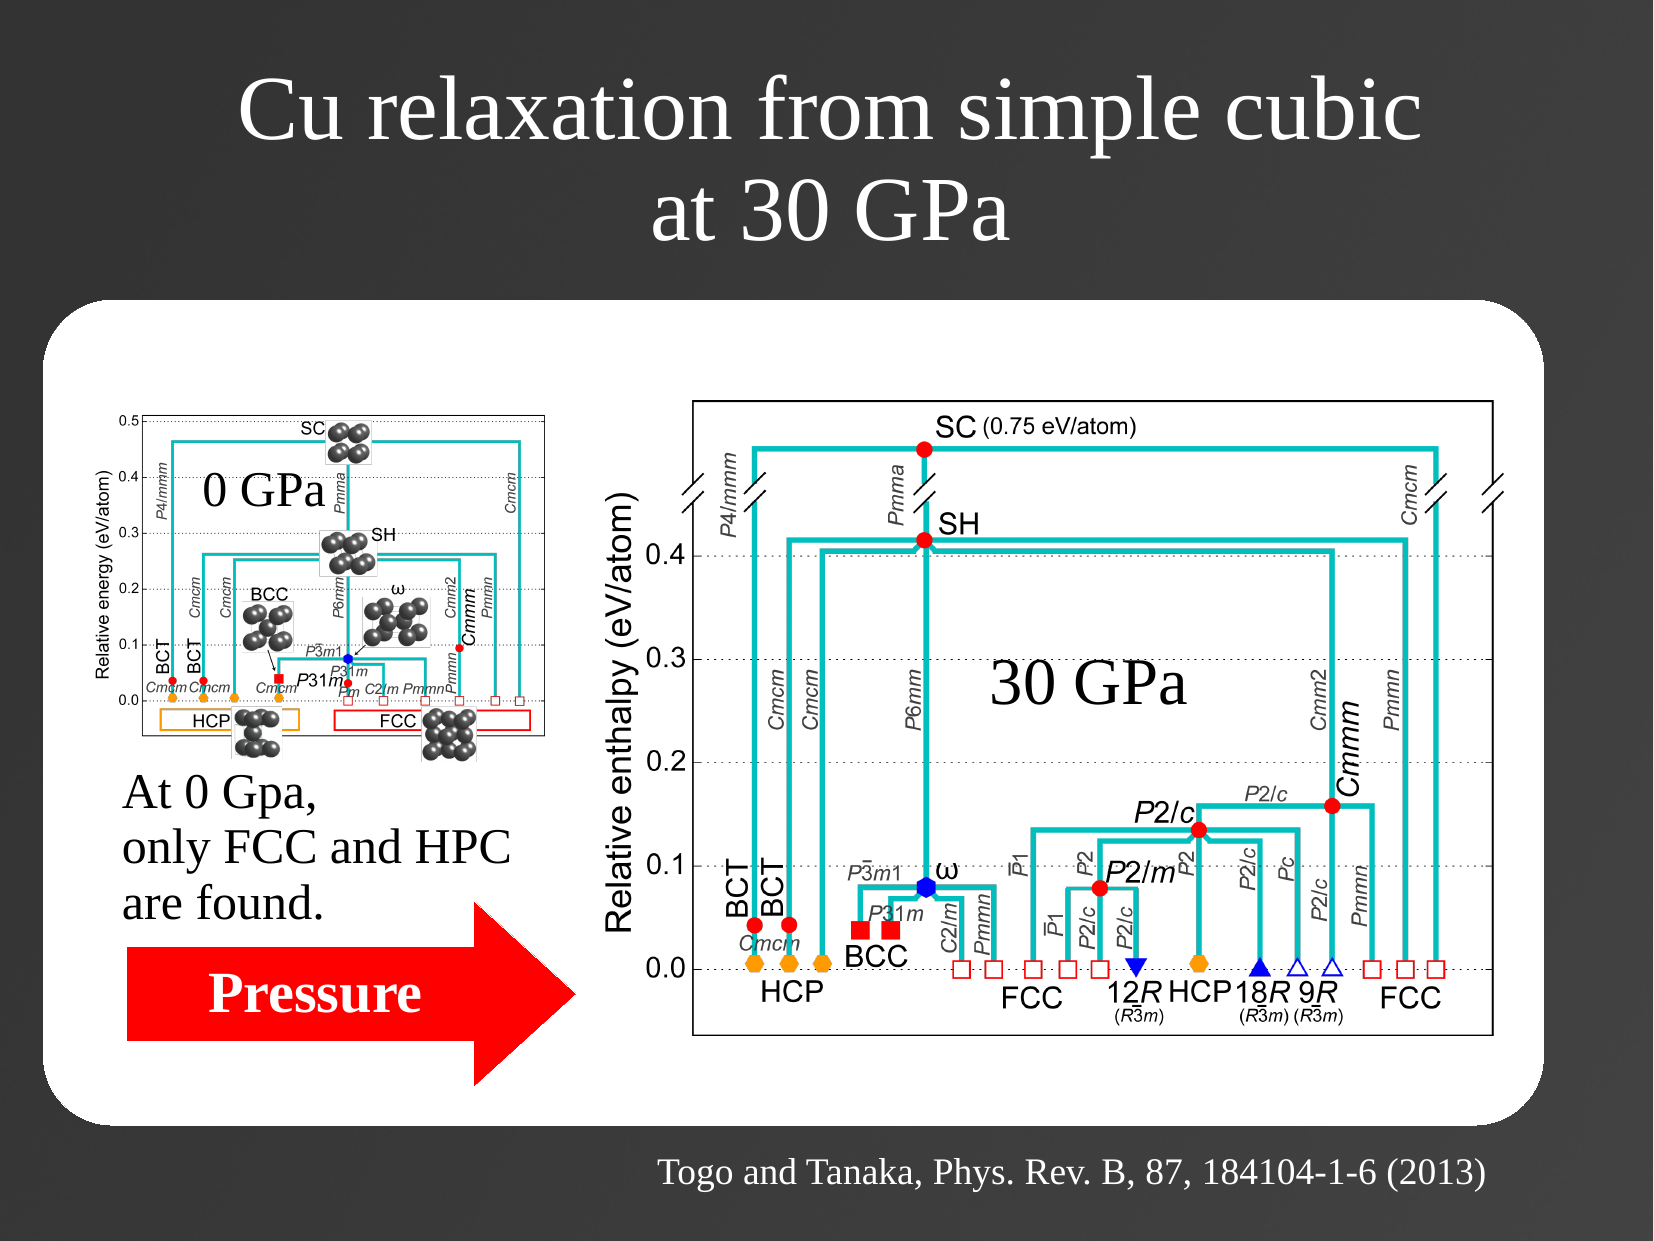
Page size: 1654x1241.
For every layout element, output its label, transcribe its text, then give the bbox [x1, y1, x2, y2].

text_box Togo and Tanaka, Phys. Rev. B, 87, 184104-1-6 (2013) [642, 1143, 1503, 1201]
text_box 30 GPa [975, 637, 1204, 727]
text_box 0 GPa [187, 454, 341, 526]
text_box [43, 300, 1544, 1126]
text_box Pressure [193, 953, 438, 1033]
text_box At 0 Gpa, only FCC and HPC are found. [107, 756, 528, 938]
title Cu relaxation from simple cubic at 30 GPa [87, 55, 1576, 263]
picture [0, 0, 1654, 1241]
